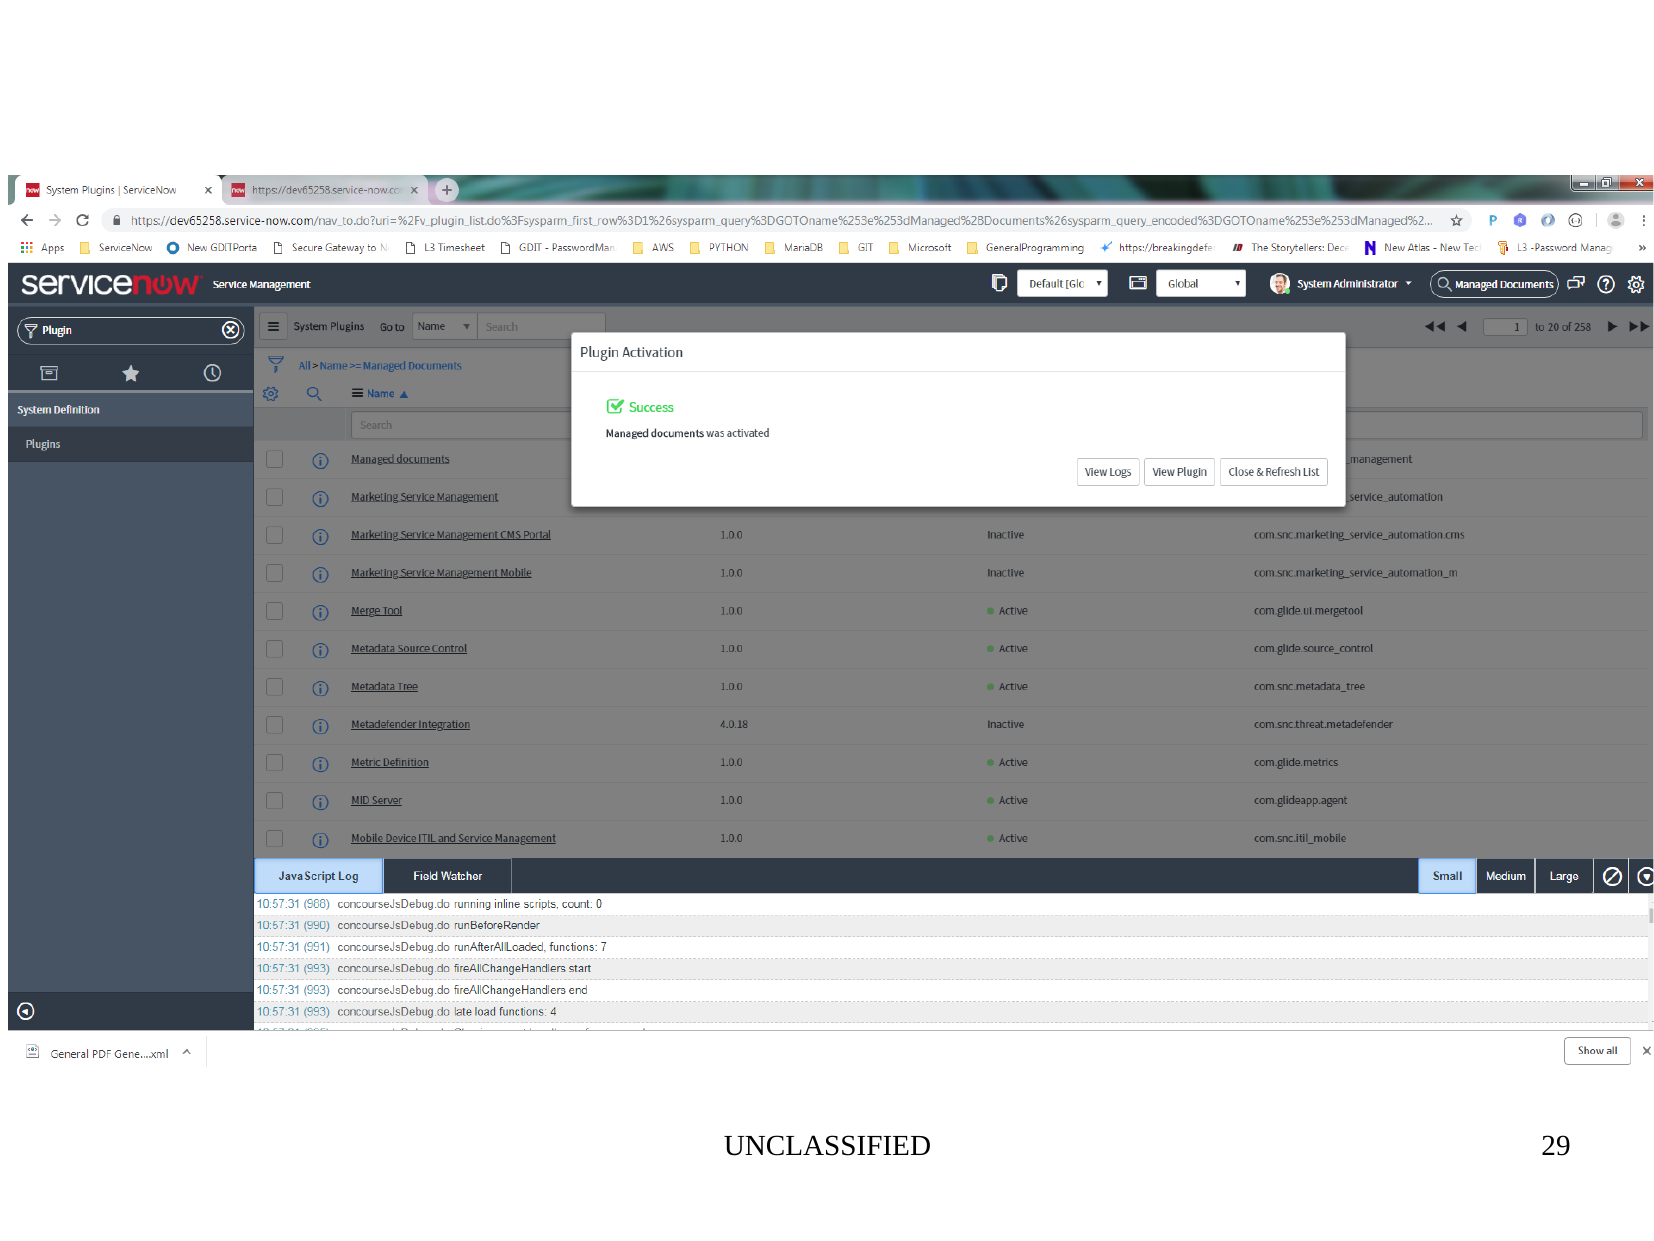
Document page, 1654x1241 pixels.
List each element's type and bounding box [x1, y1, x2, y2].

picture [8, 175, 1654, 1072]
